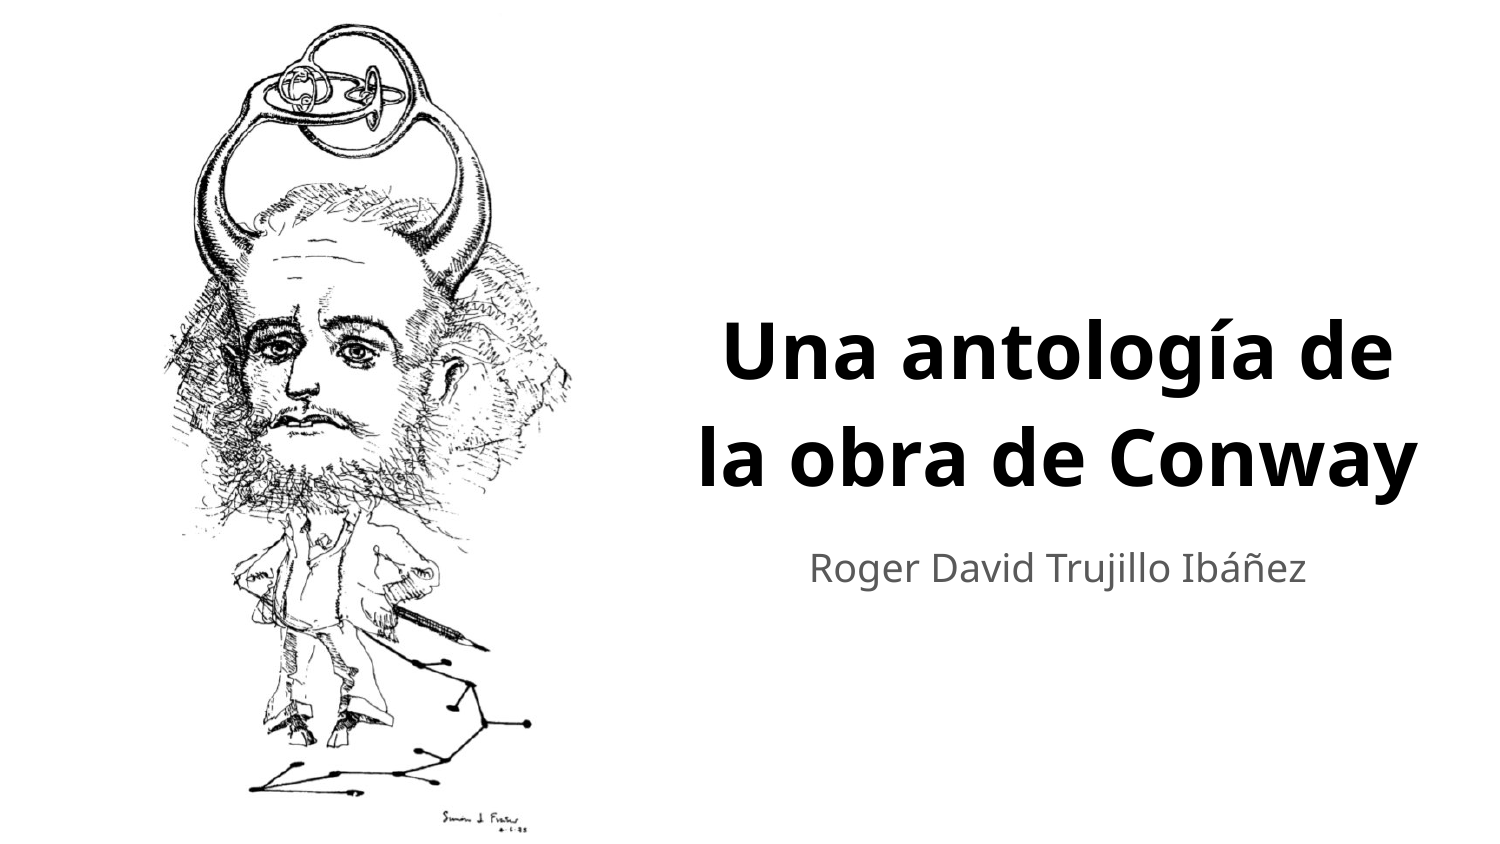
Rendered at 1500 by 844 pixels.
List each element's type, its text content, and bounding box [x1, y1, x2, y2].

picture [43, 0, 656, 844]
subtitle Roger David Trujillo Ibáñez [694, 525, 1422, 656]
title Una antología de la obra de Conway [664, 188, 1452, 526]
